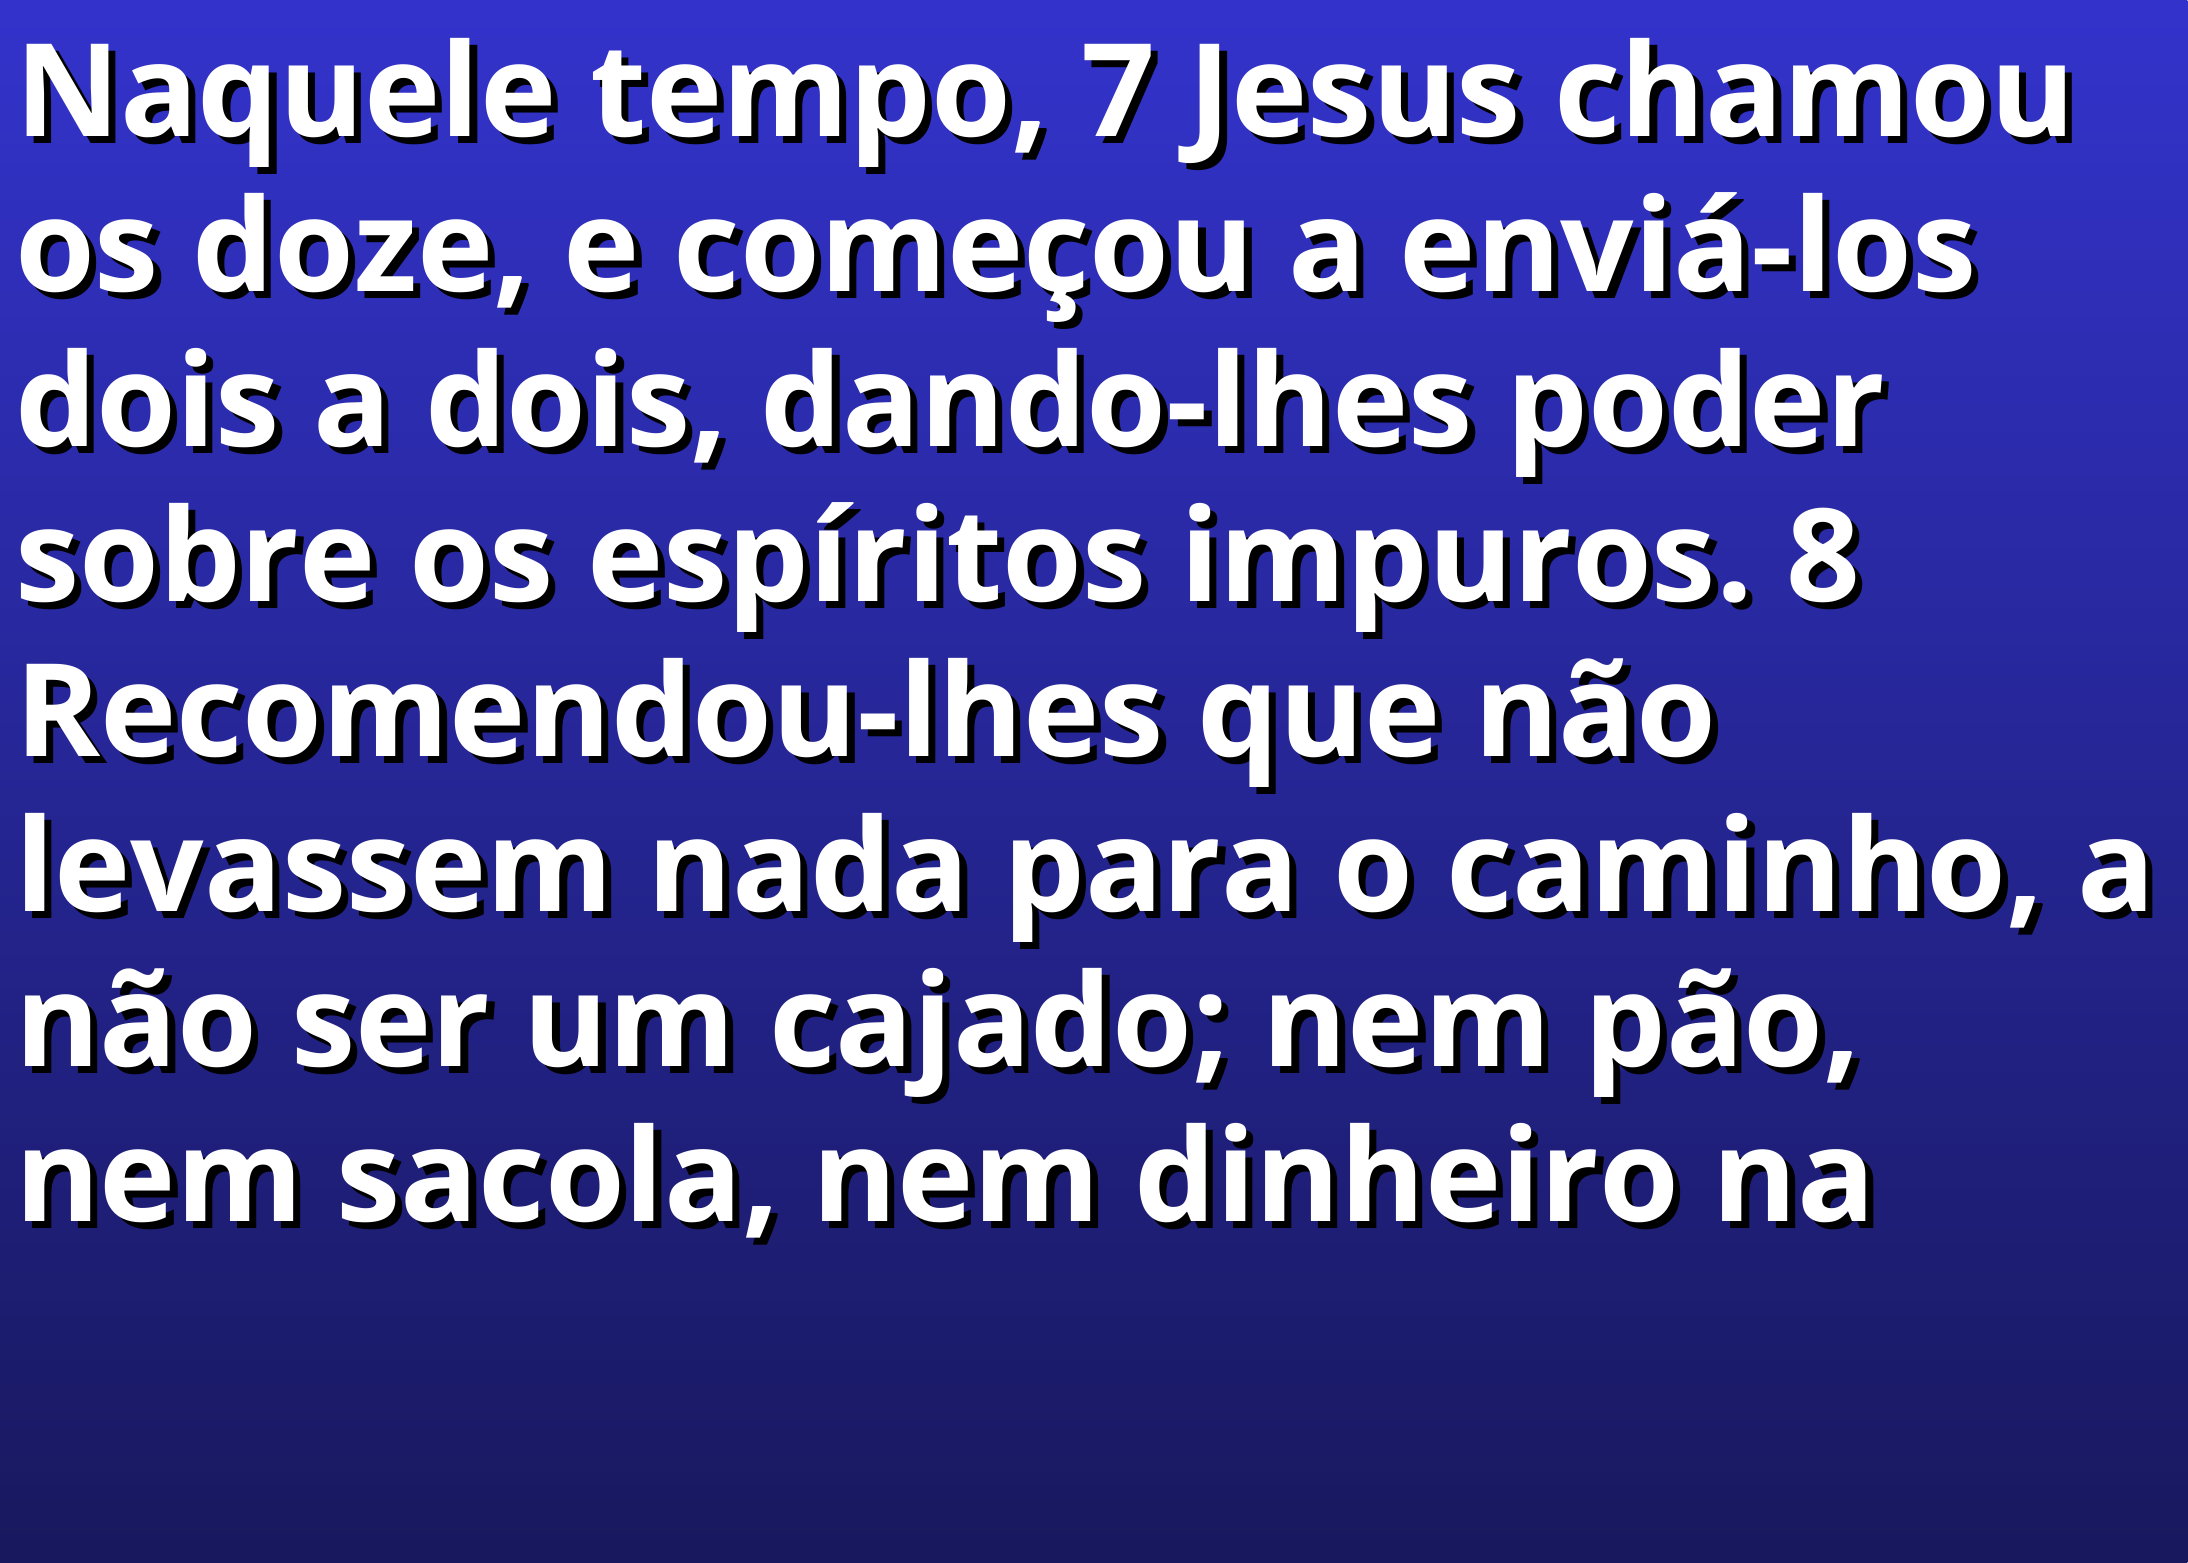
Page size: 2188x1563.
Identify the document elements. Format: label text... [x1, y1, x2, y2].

text_box Naquele tempo, 7 Jesus chamou os doze, e começou a enviá-los dois a dois, dando-lhes poder sobre os espíritos impuros. 8 Recomendou-lhes que não levassem nada para o caminho, a não ser um cajado; nem pão, nem sacola, nem dinheiro na [0, 0, 2188, 1255]
